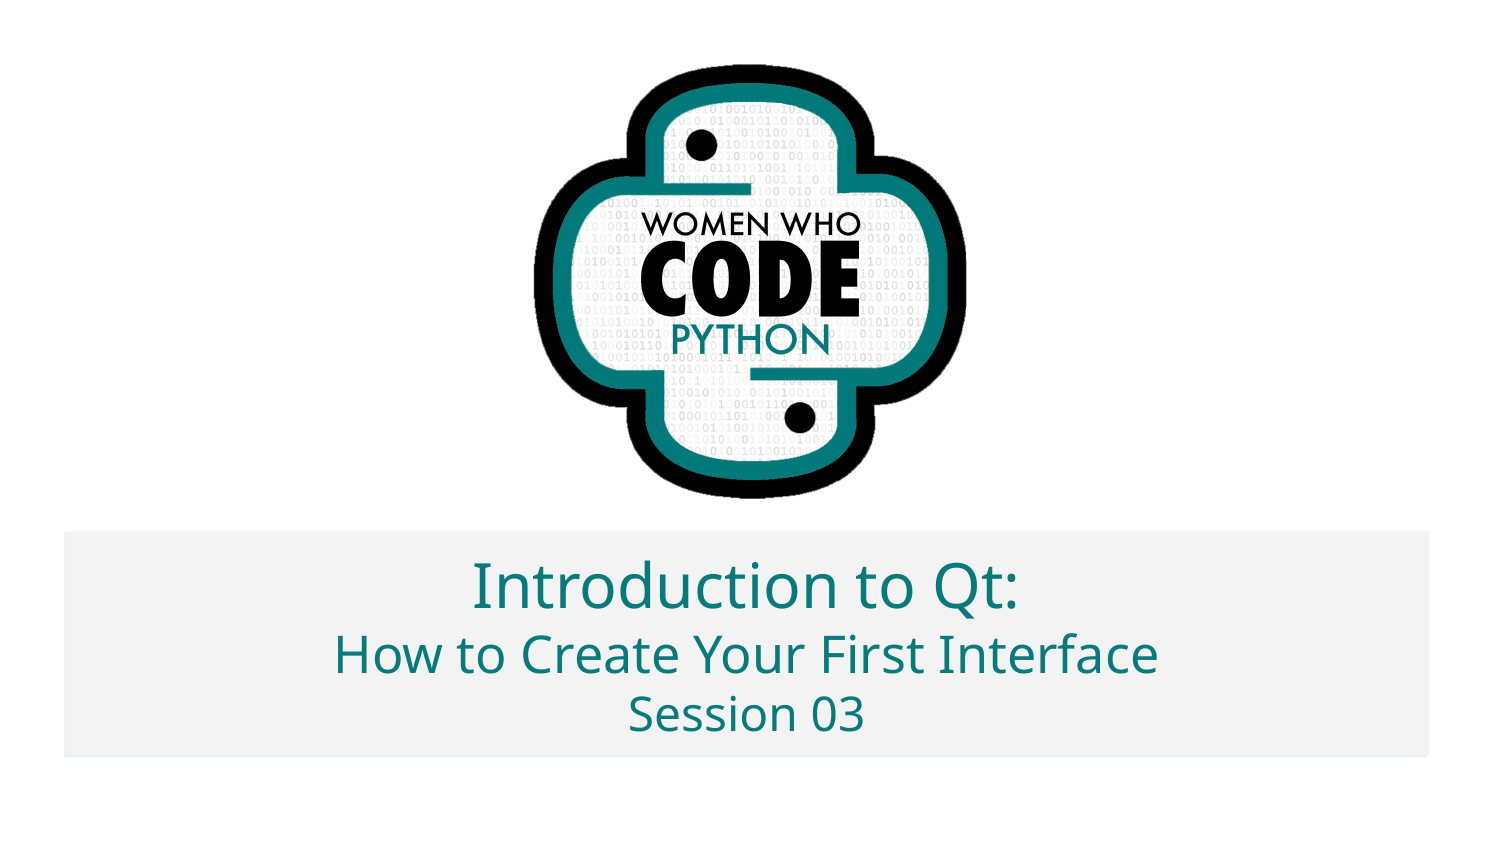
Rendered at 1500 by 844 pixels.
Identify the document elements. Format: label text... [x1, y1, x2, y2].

text_box Introduction to Qt: How to Create Your First Interface Session 03 [64, 531, 1430, 756]
picture [511, 44, 989, 519]
